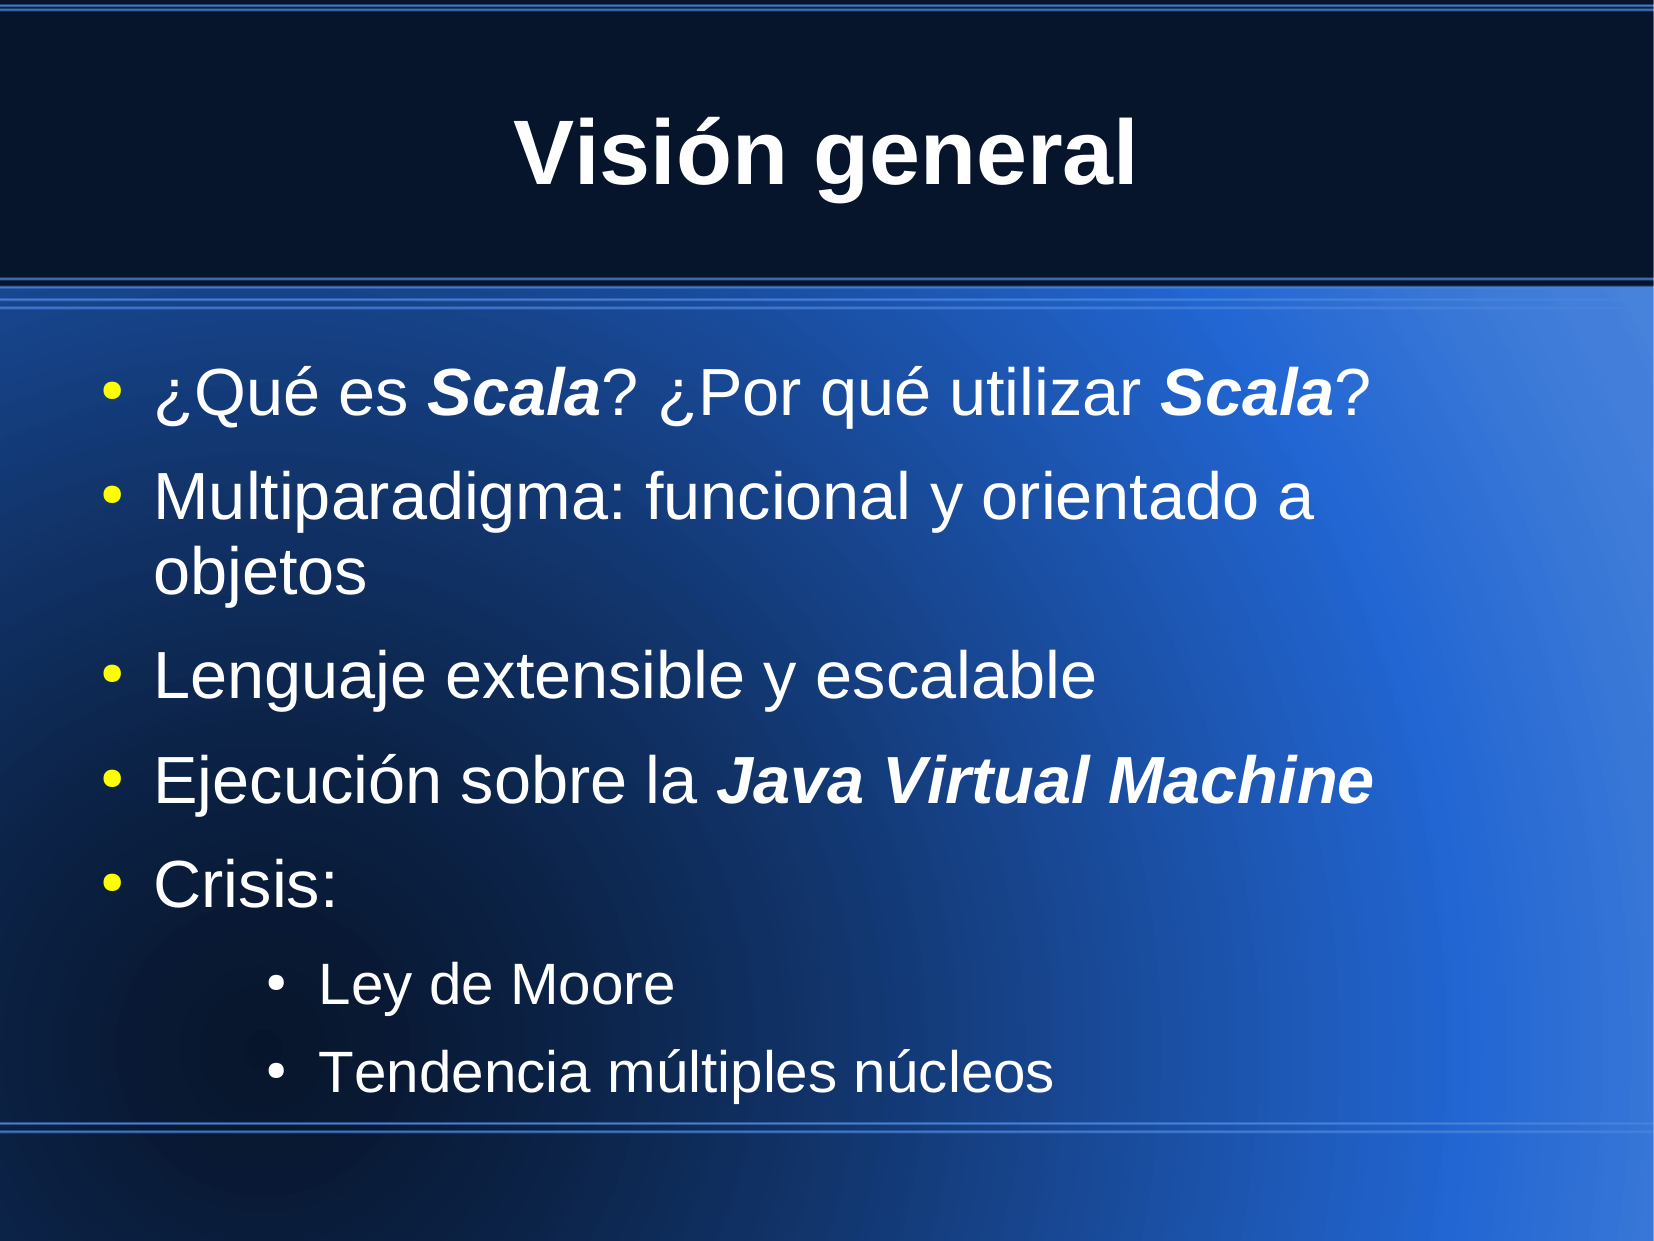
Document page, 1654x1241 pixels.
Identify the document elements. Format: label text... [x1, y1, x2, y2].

picture [0, 0, 1654, 1241]
title Visión general [82, 49, 1571, 257]
list ¿Qué es Scala? ¿Por qué utilizar Scala? Multiparadigma: funcional y orientado a objetos Lenguaje extensible y escalable Ejecución sobre la Java Virtual Machine Crisis: Ley de Moore Tendencia múltiples núcleos [82, 355, 1536, 1106]
